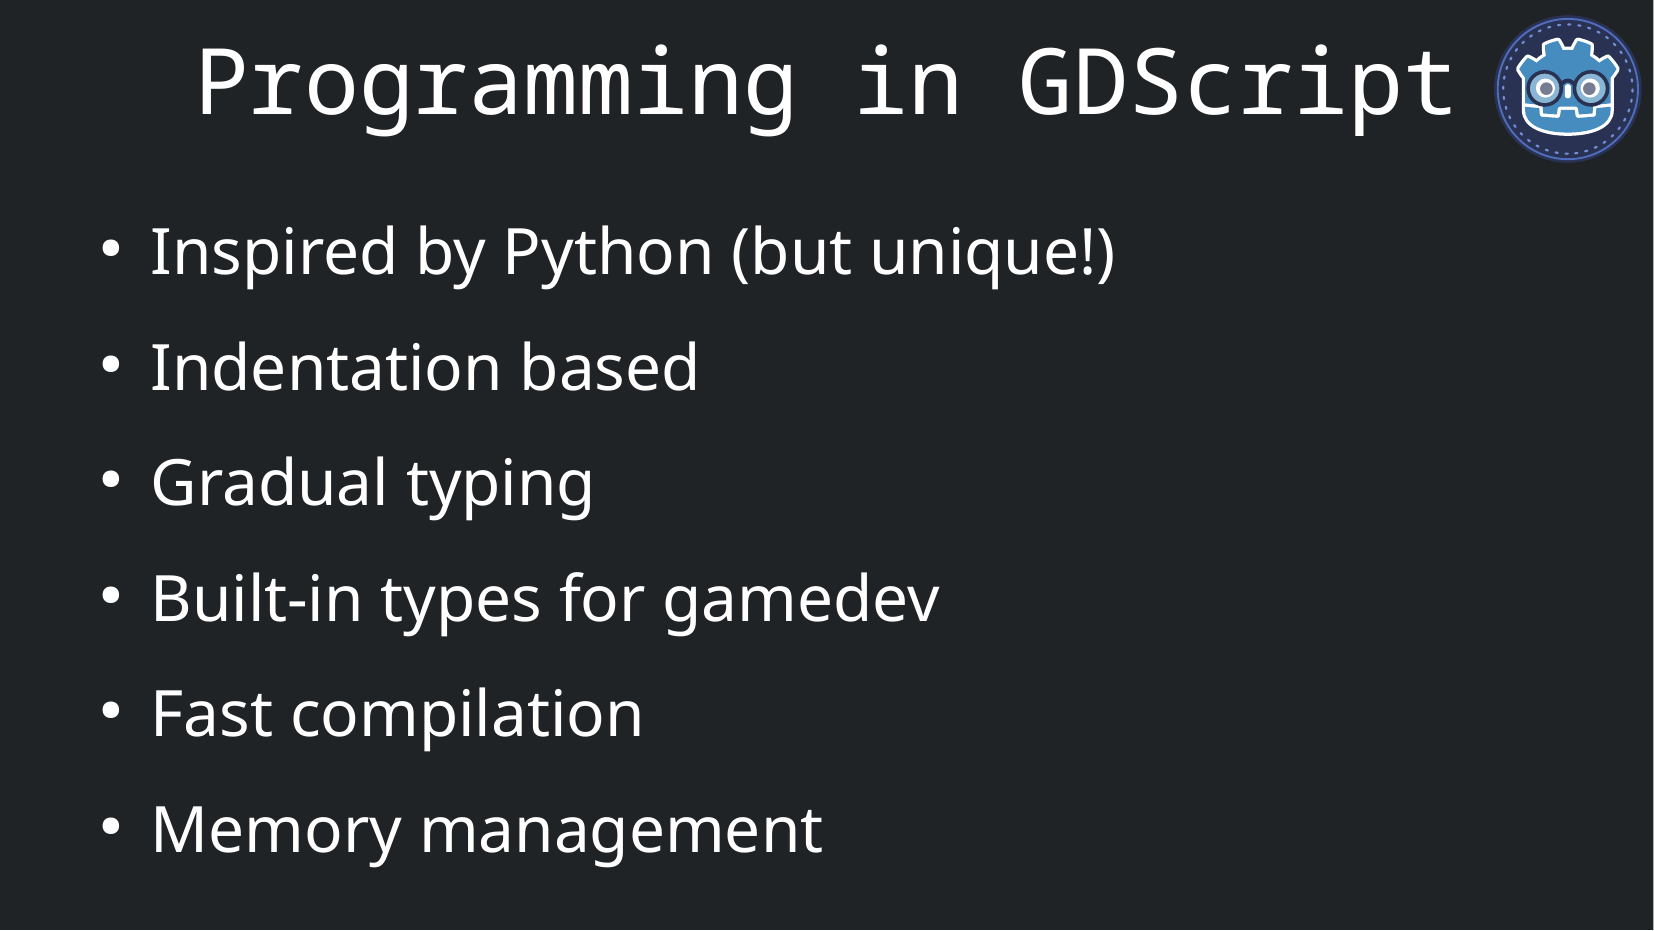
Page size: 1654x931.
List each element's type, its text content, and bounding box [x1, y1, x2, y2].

list Inspired by Python (but unique!) Indentation based Gradual typing Built-in types for gamedev Fast compilation Memory management [82, 205, 1571, 875]
picture [1493, 15, 1642, 163]
title Programming in GDScript [82, 1, 1571, 157]
